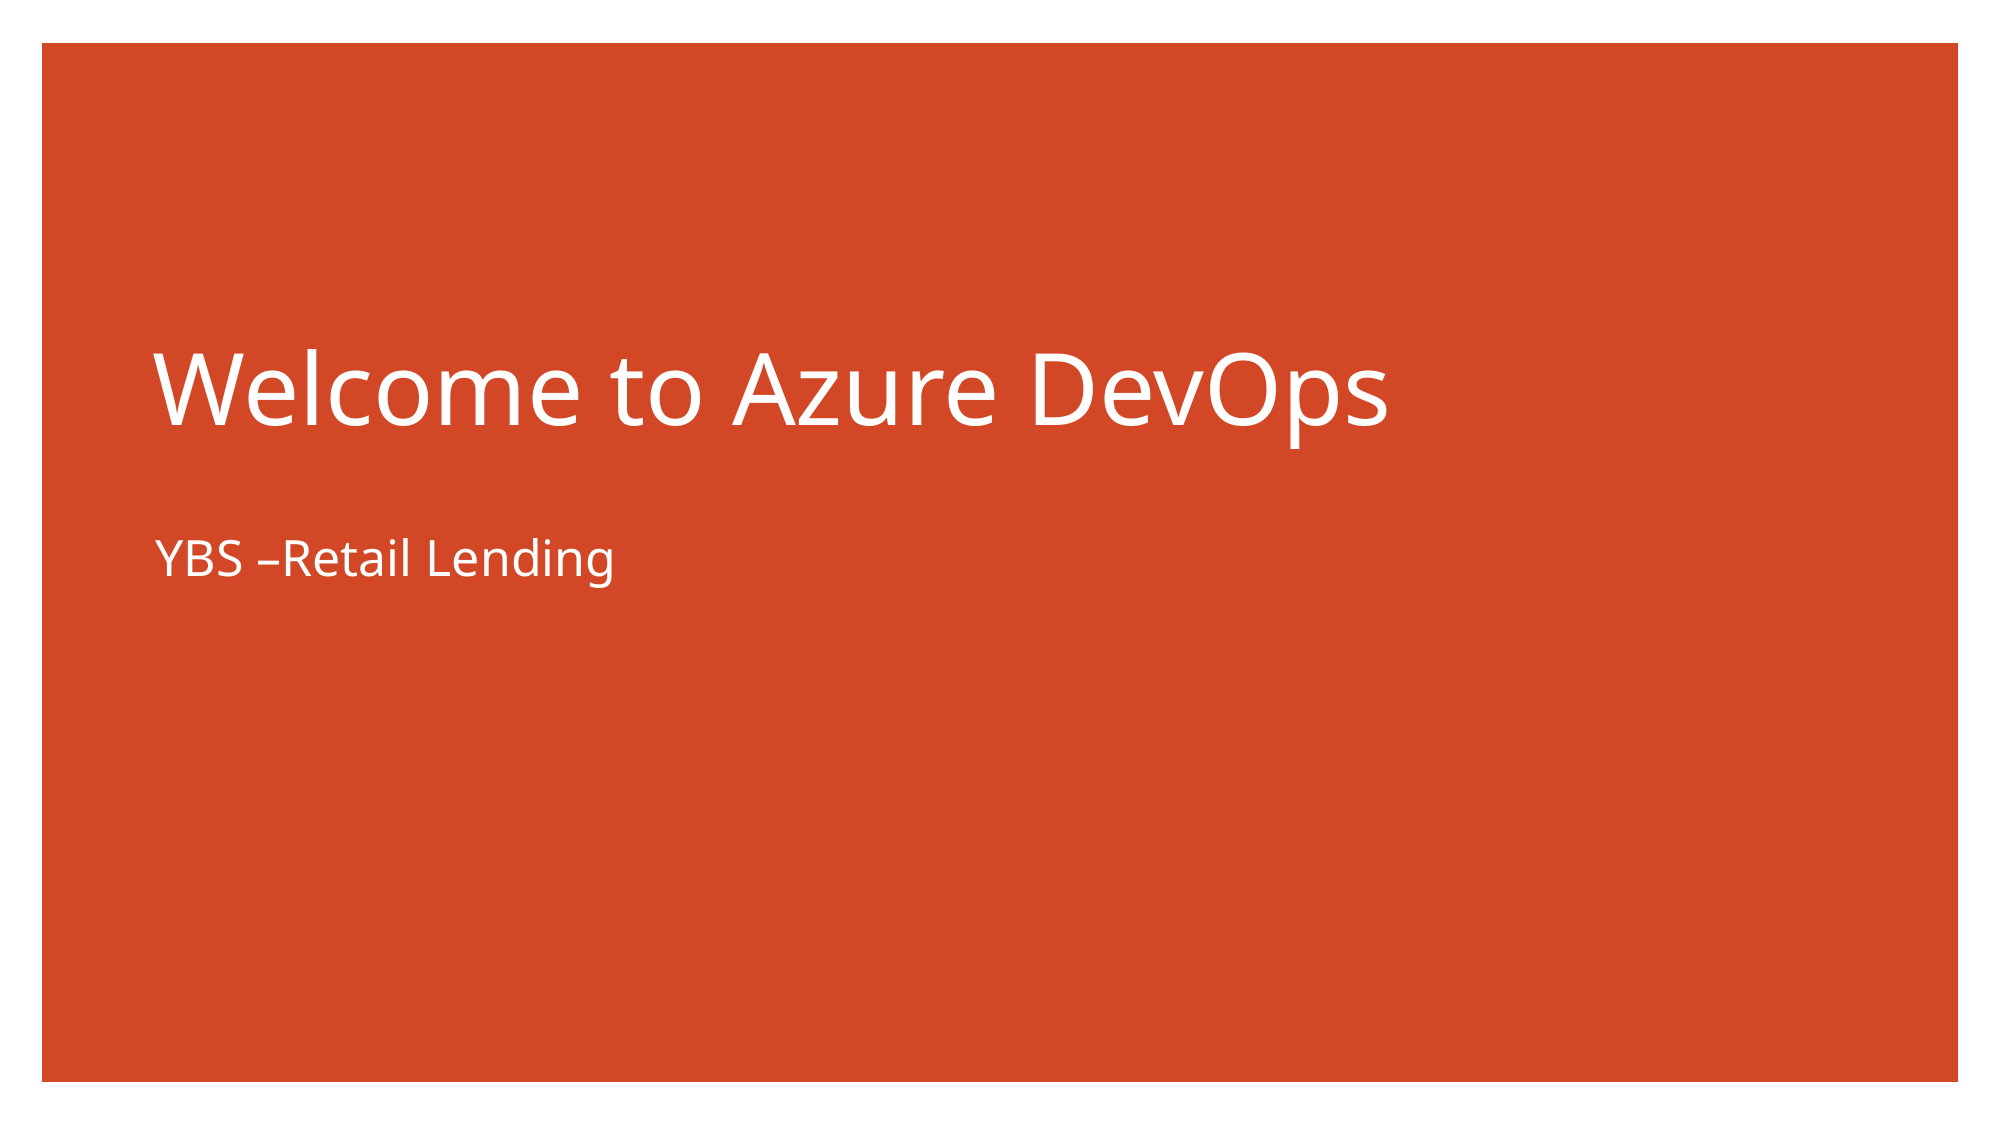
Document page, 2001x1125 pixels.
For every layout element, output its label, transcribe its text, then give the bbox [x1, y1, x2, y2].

subtitle YBS –Retail Lending [140, 481, 1713, 668]
title Welcome to Azure DevOps [137, 190, 1863, 583]
